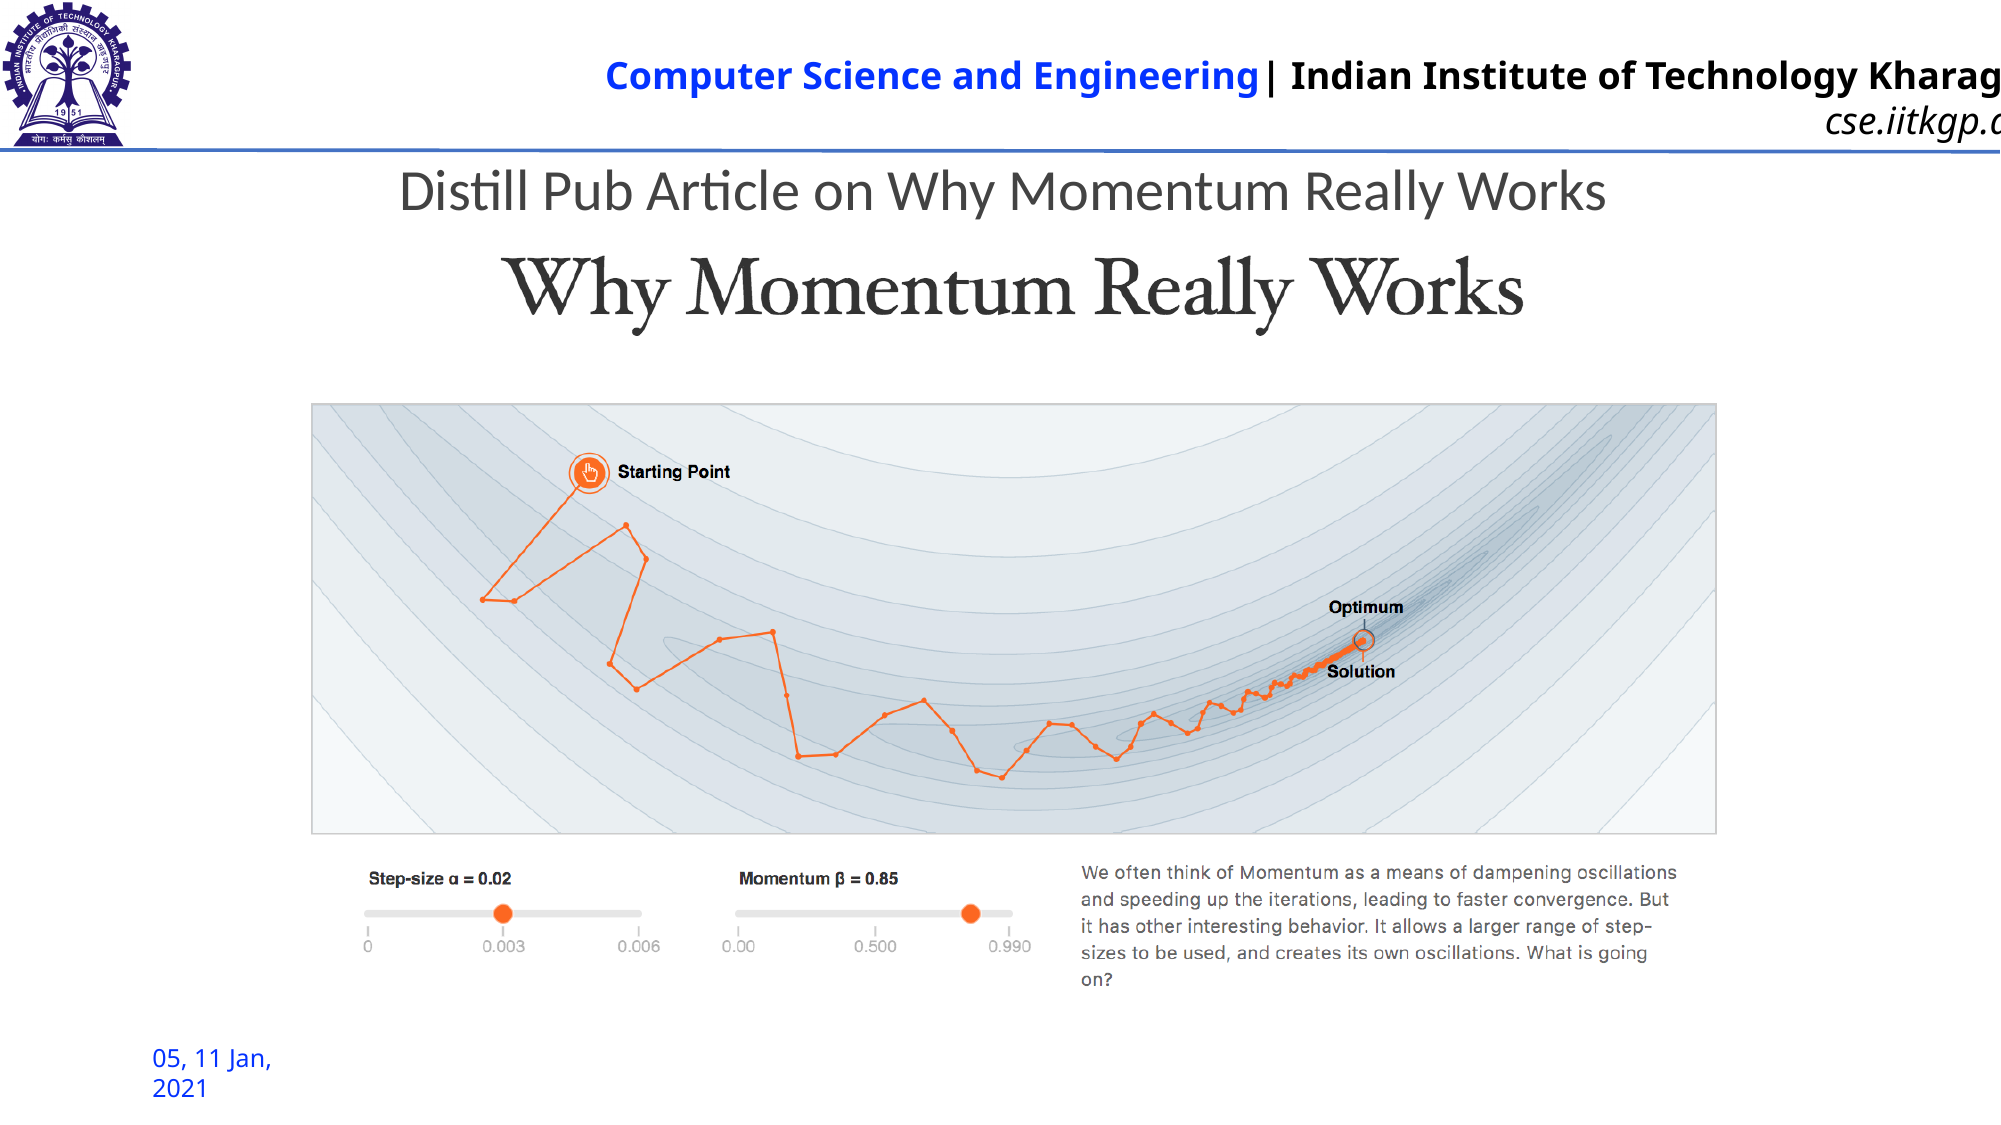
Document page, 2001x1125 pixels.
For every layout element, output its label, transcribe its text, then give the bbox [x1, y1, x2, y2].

picture [264, 240, 1734, 1000]
text_box Distill Pub Article on Why Momentum Really Works [305, 136, 1702, 232]
picture [2, 2, 131, 147]
slide_number 05, 11 Jan, 2021 [137, 1042, 331, 1103]
